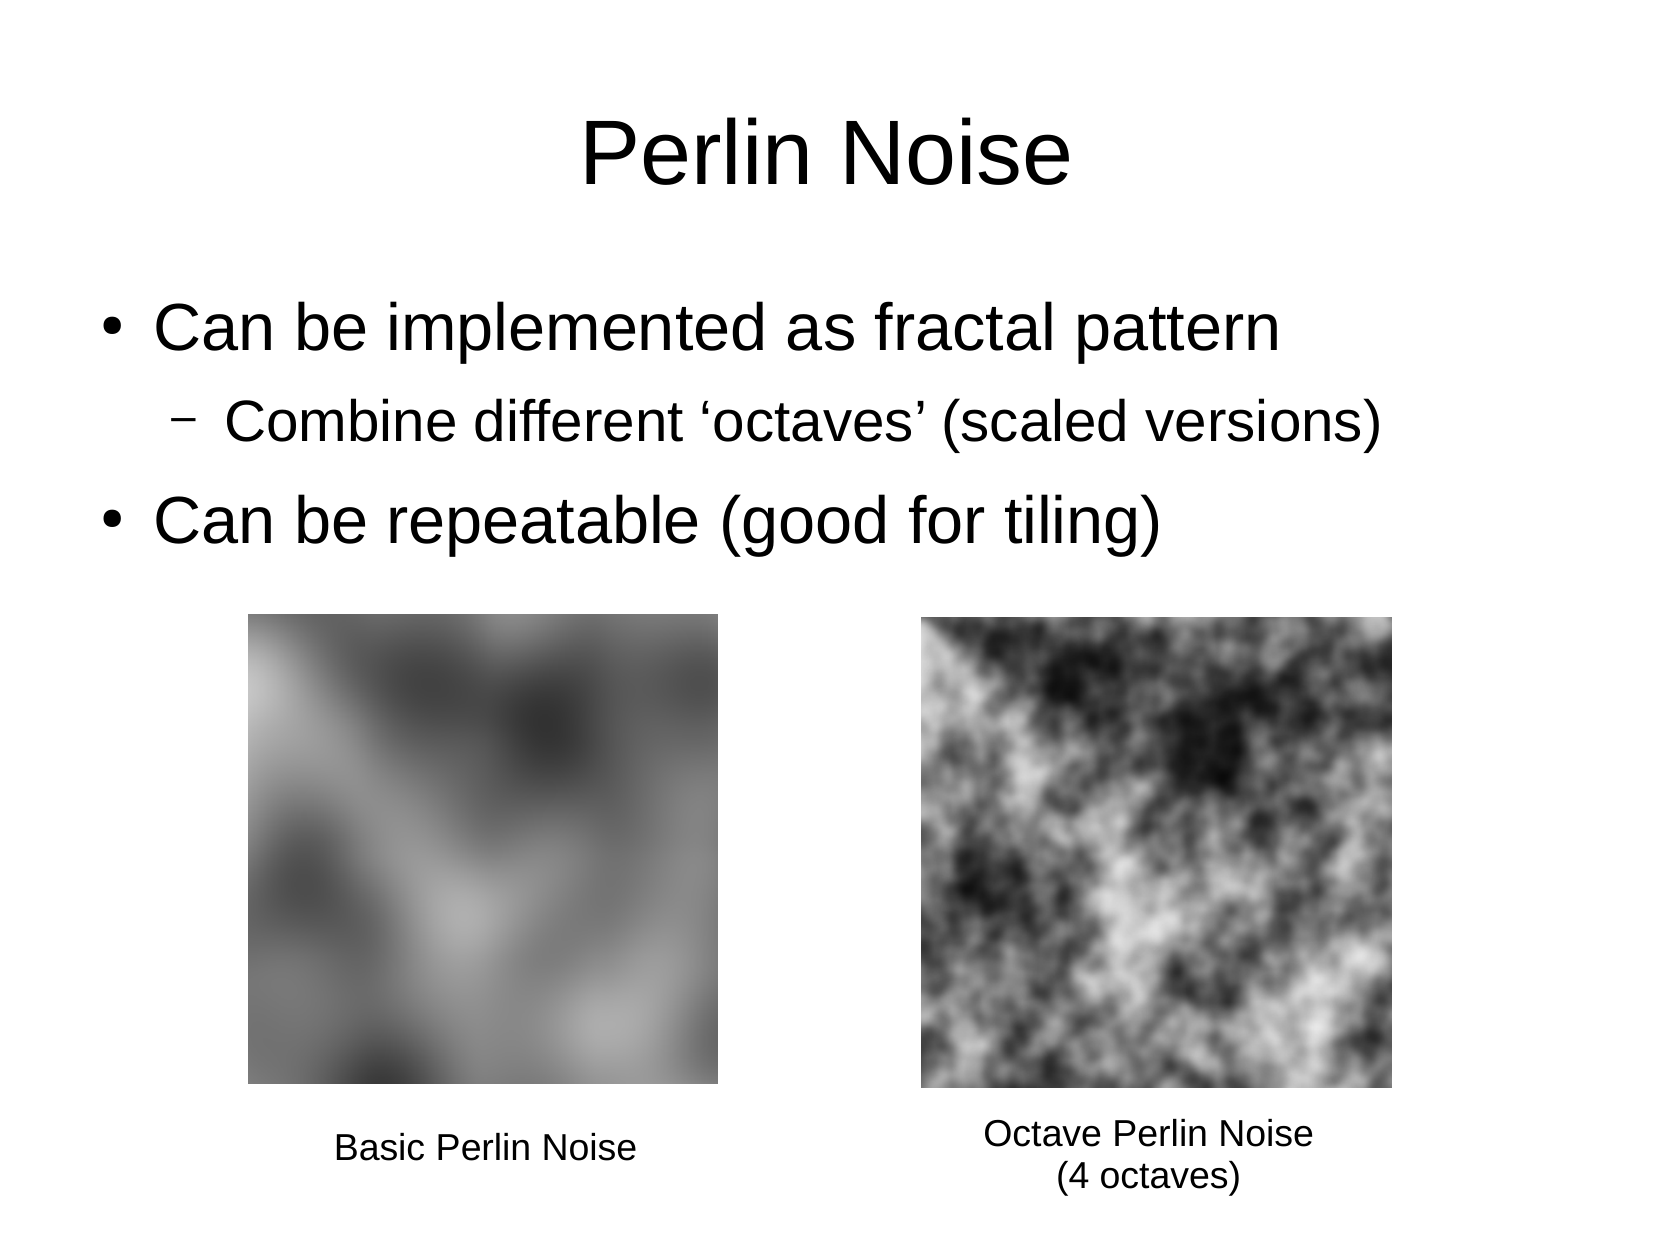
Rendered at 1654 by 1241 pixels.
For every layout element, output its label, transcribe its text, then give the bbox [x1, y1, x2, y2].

text_box Octave Perlin Noise (4 octaves) [968, 1104, 1329, 1204]
picture [921, 617, 1392, 1088]
list Can be implemented as fractal pattern Combine different ‘octaves’ (scaled versions) Can be repeatable (good for tiling) [82, 290, 1571, 1010]
picture [248, 614, 718, 1084]
text_box Basic Perlin Noise [318, 1118, 653, 1176]
title Perlin Noise [82, 49, 1571, 257]
